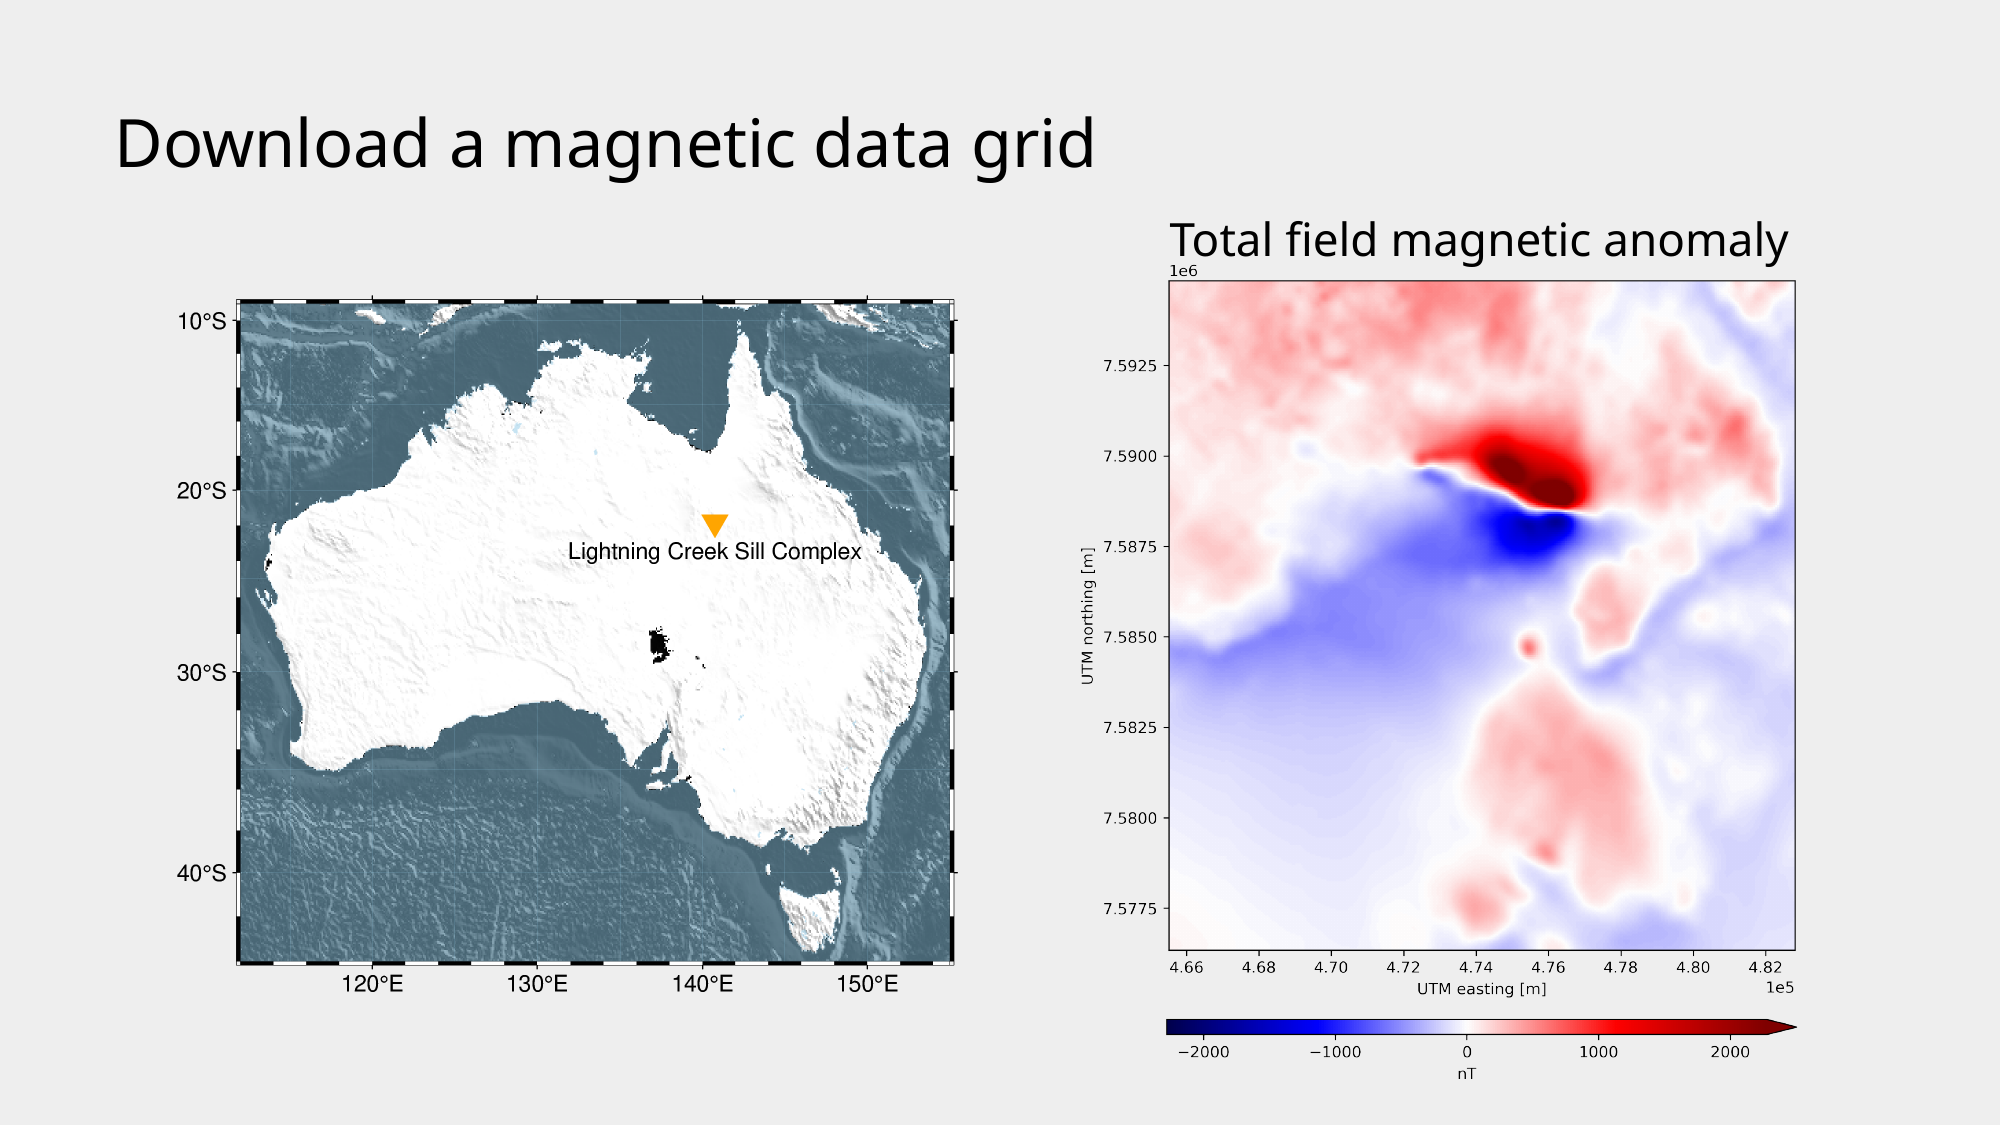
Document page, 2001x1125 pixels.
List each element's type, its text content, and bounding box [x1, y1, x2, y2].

picture [177, 295, 958, 992]
picture [1070, 253, 1808, 1093]
text_box Total field magnetic anomaly [1110, 199, 1849, 271]
text_box Download a magnetic data grid [99, 88, 1872, 185]
